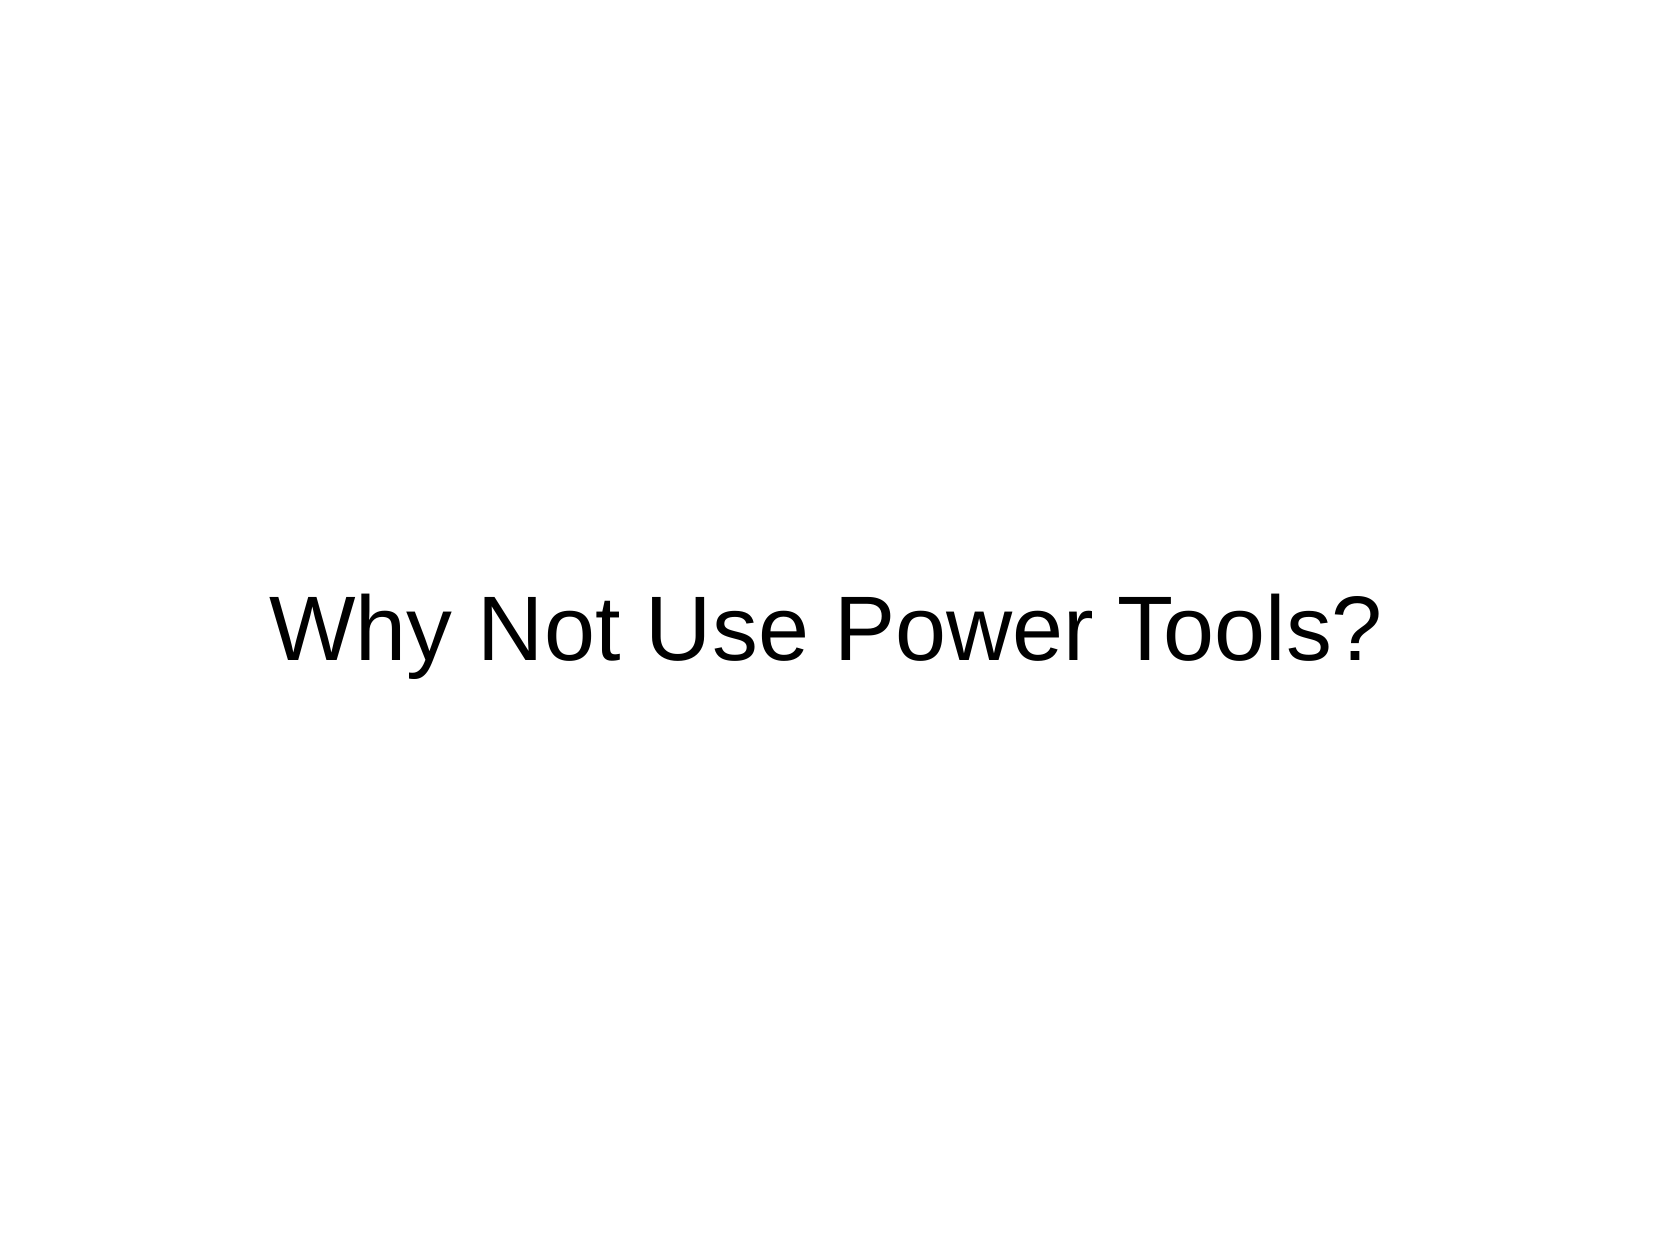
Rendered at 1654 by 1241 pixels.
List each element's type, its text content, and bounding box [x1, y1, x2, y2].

subtitle Why Not Use Power Tools? [82, 226, 1571, 1031]
